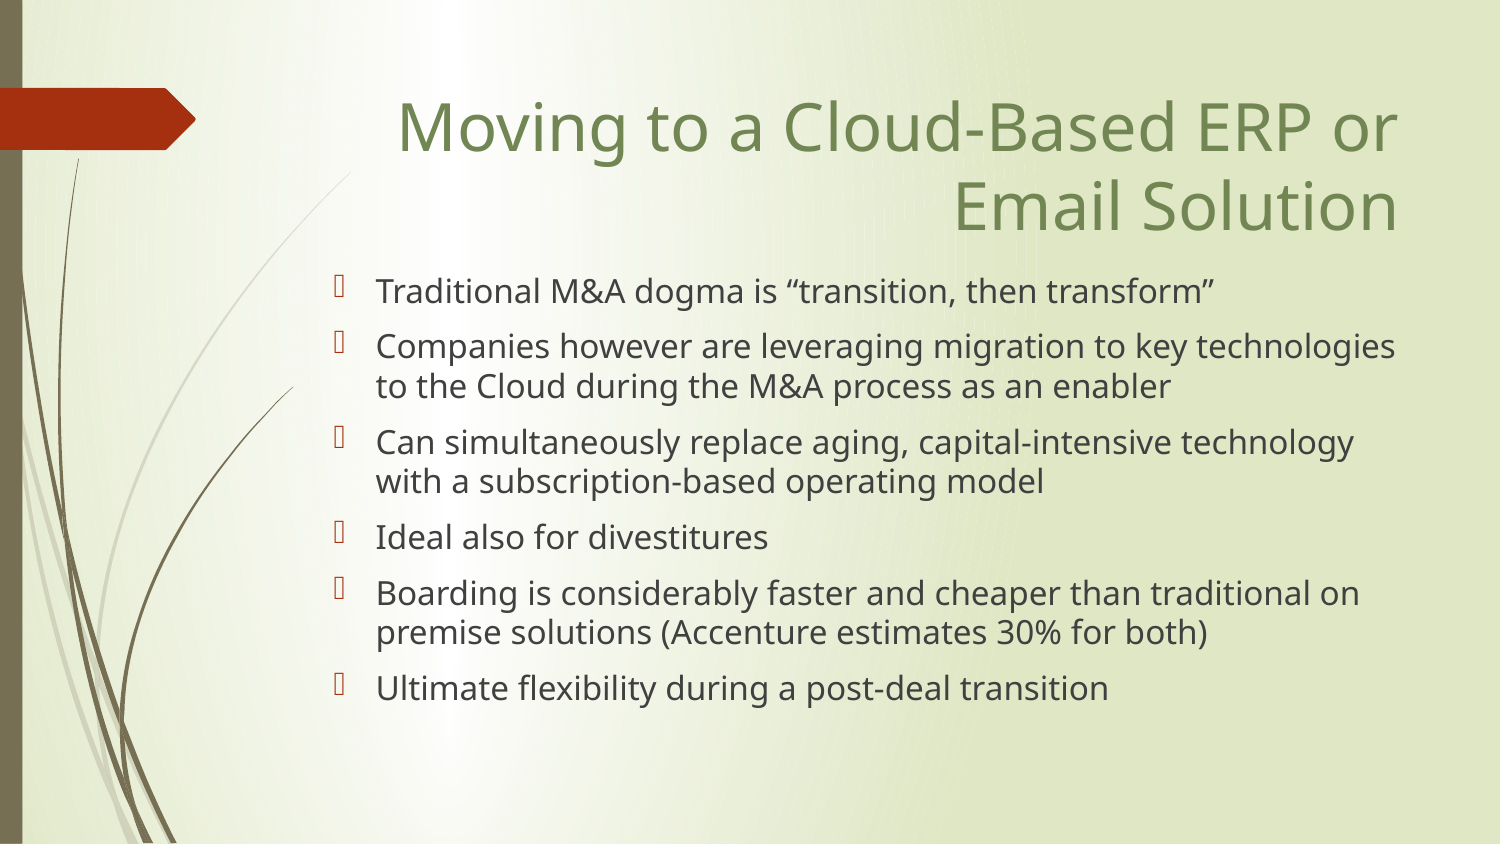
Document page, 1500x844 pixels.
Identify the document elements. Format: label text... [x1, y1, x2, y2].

list Traditional M&A dogma is “transition, then transform” Companies however are leveraging migration to key technologies to the Cloud during the M&A process as an enabler Can simultaneously replace aging, capital-intensive technology with a subscription-based operating model Ideal also for divestitures Boarding is considerably faster and cheaper than traditional on premise solutions (Accenture estimates 30% for both) Ultimate flexibility during a post-deal transition [318, 262, 1416, 728]
title Moving to a Cloud-Based ERP or Email Solution [319, 76, 1416, 235]
